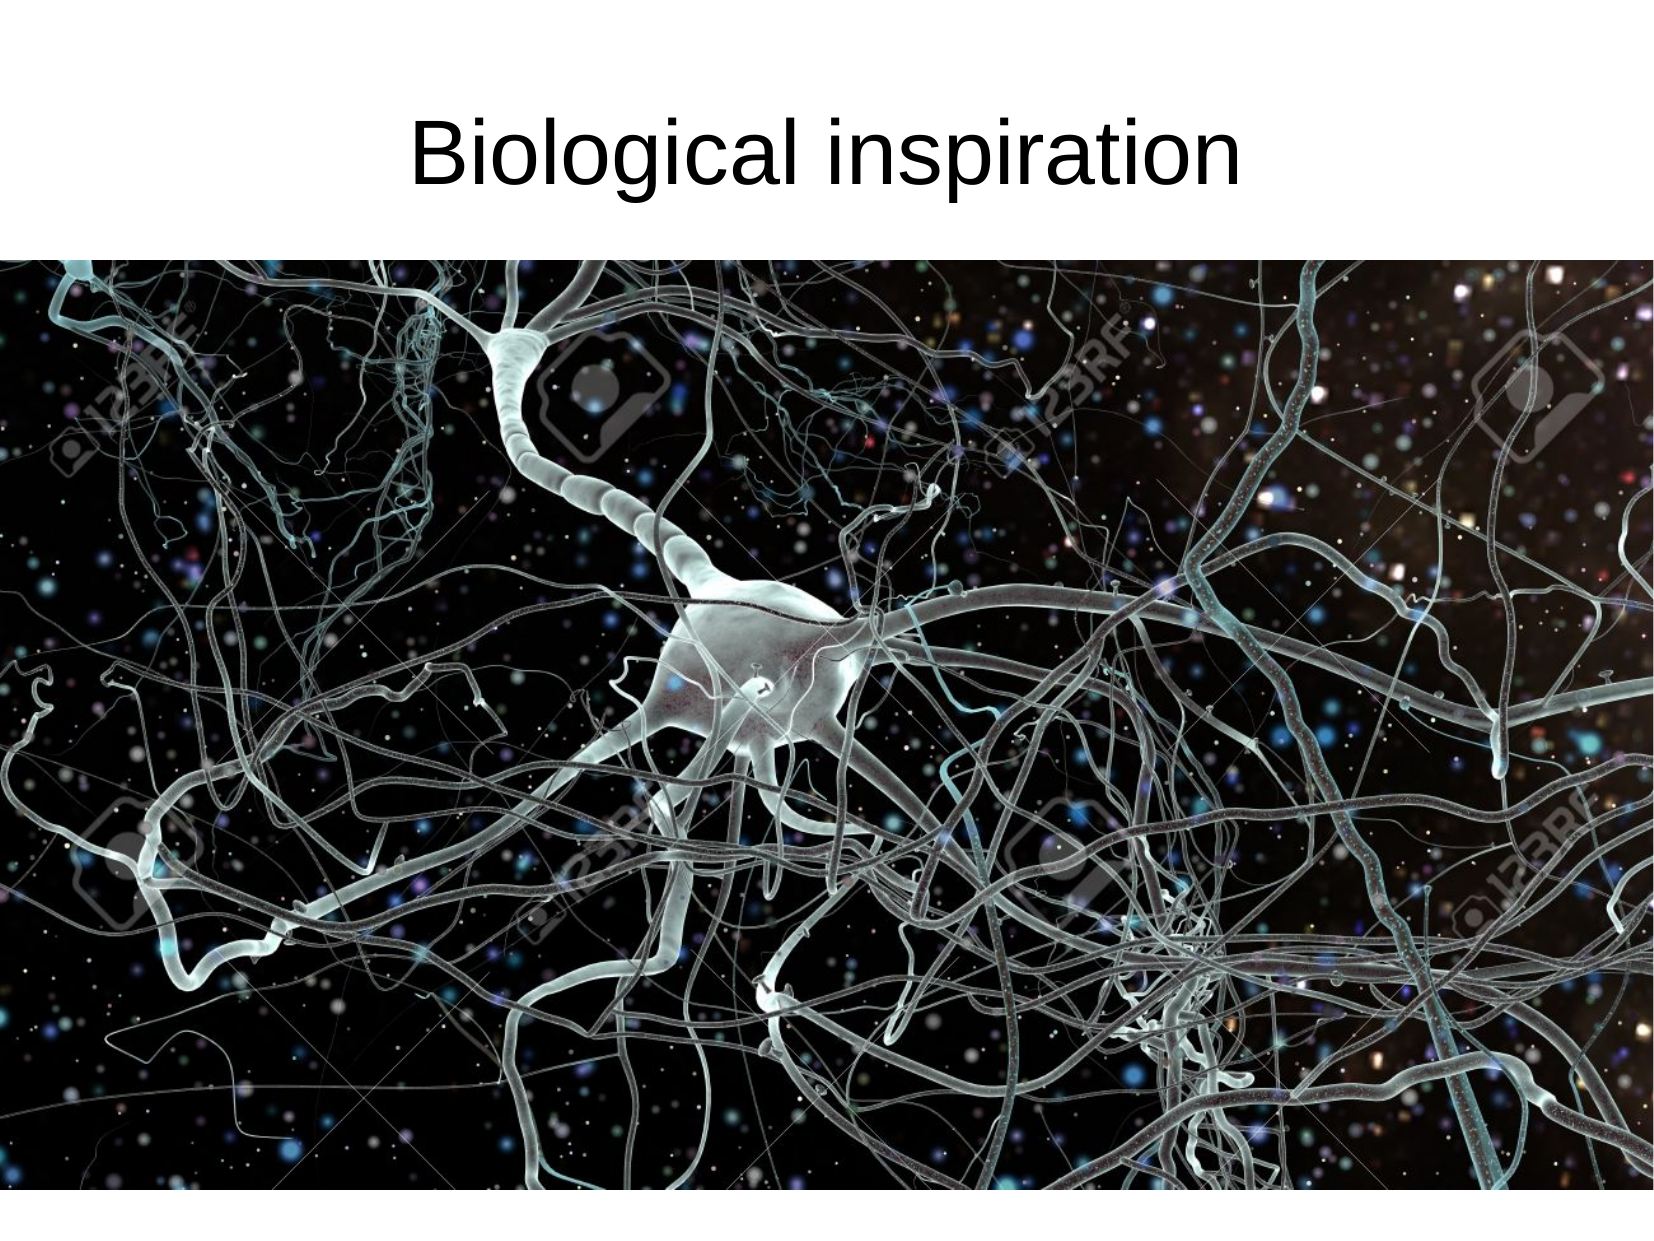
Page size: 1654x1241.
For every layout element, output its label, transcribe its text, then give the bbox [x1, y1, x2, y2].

title Biological inspiration [82, 49, 1571, 257]
picture [0, 260, 1654, 1190]
